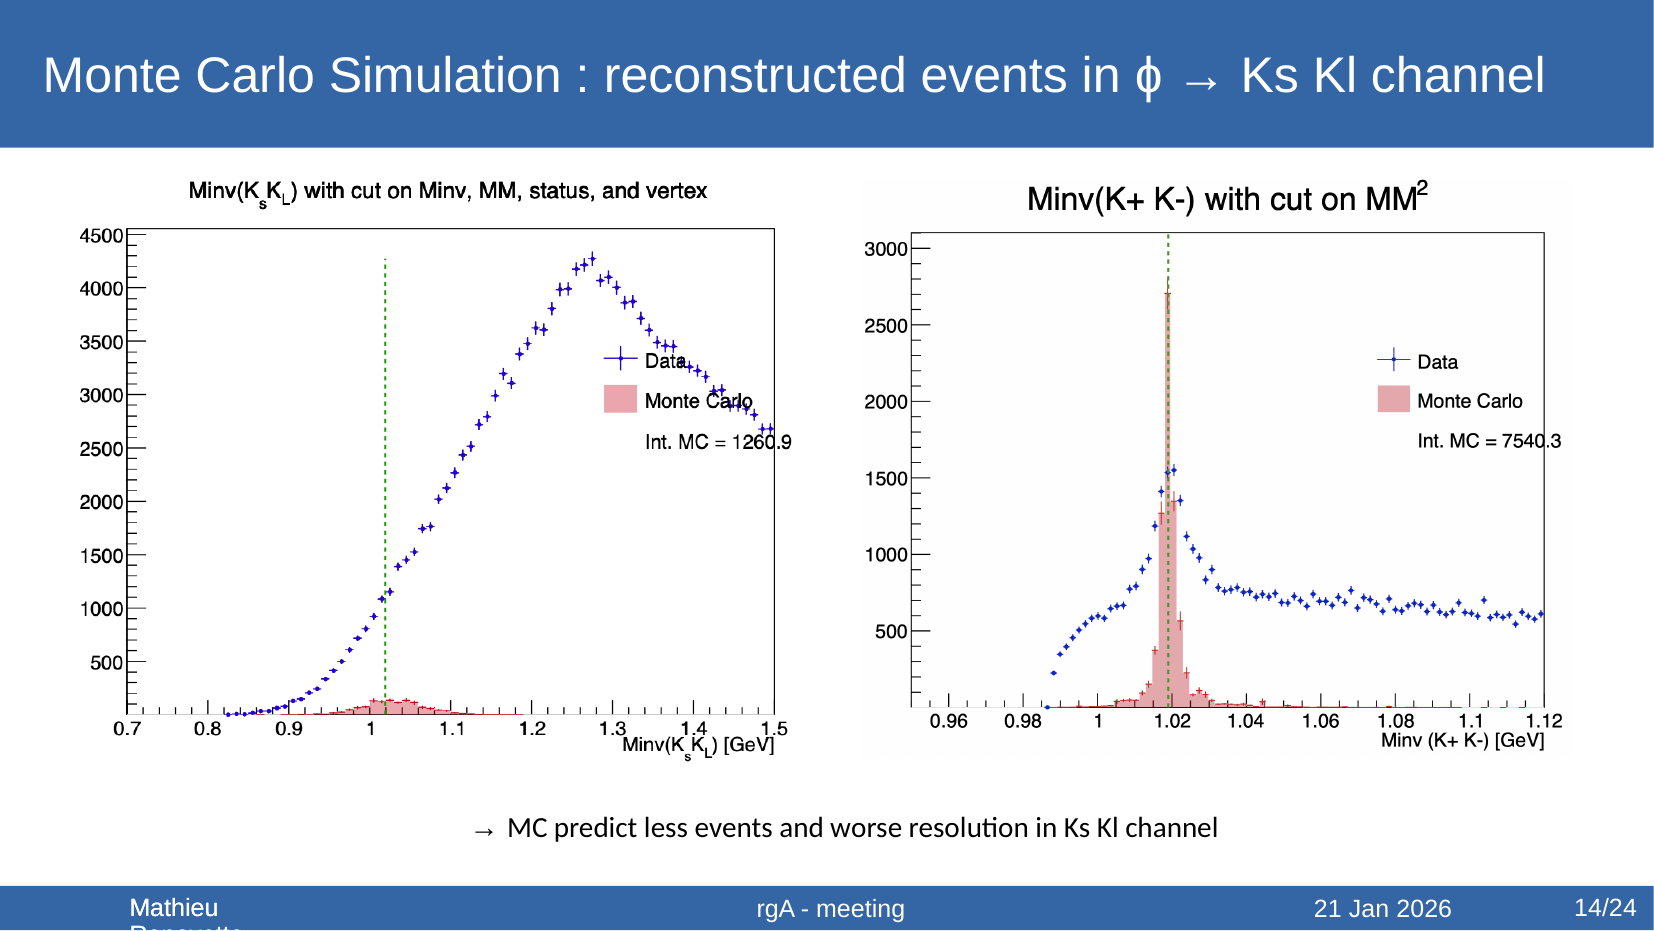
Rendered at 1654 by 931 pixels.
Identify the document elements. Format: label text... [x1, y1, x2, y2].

text_box Mathieu Ronayette [114, 885, 355, 929]
text_box [0, 885, 131, 931]
text_box 14/24 [1559, 885, 1654, 930]
picture [69, 173, 810, 767]
text_box rgA - meeting [734, 887, 953, 931]
text_box [0, 0, 1654, 148]
text_box Monte Carlo Simulation : reconstructed events in ɸ → Ks Kl channel [27, 40, 1627, 114]
text_box → MC predict less events and worse resolution in Ks Kl channel [454, 800, 1250, 852]
text_box [226, 885, 1654, 931]
text_box 21 Jan 2026 [1299, 887, 1536, 931]
picture [862, 179, 1573, 758]
